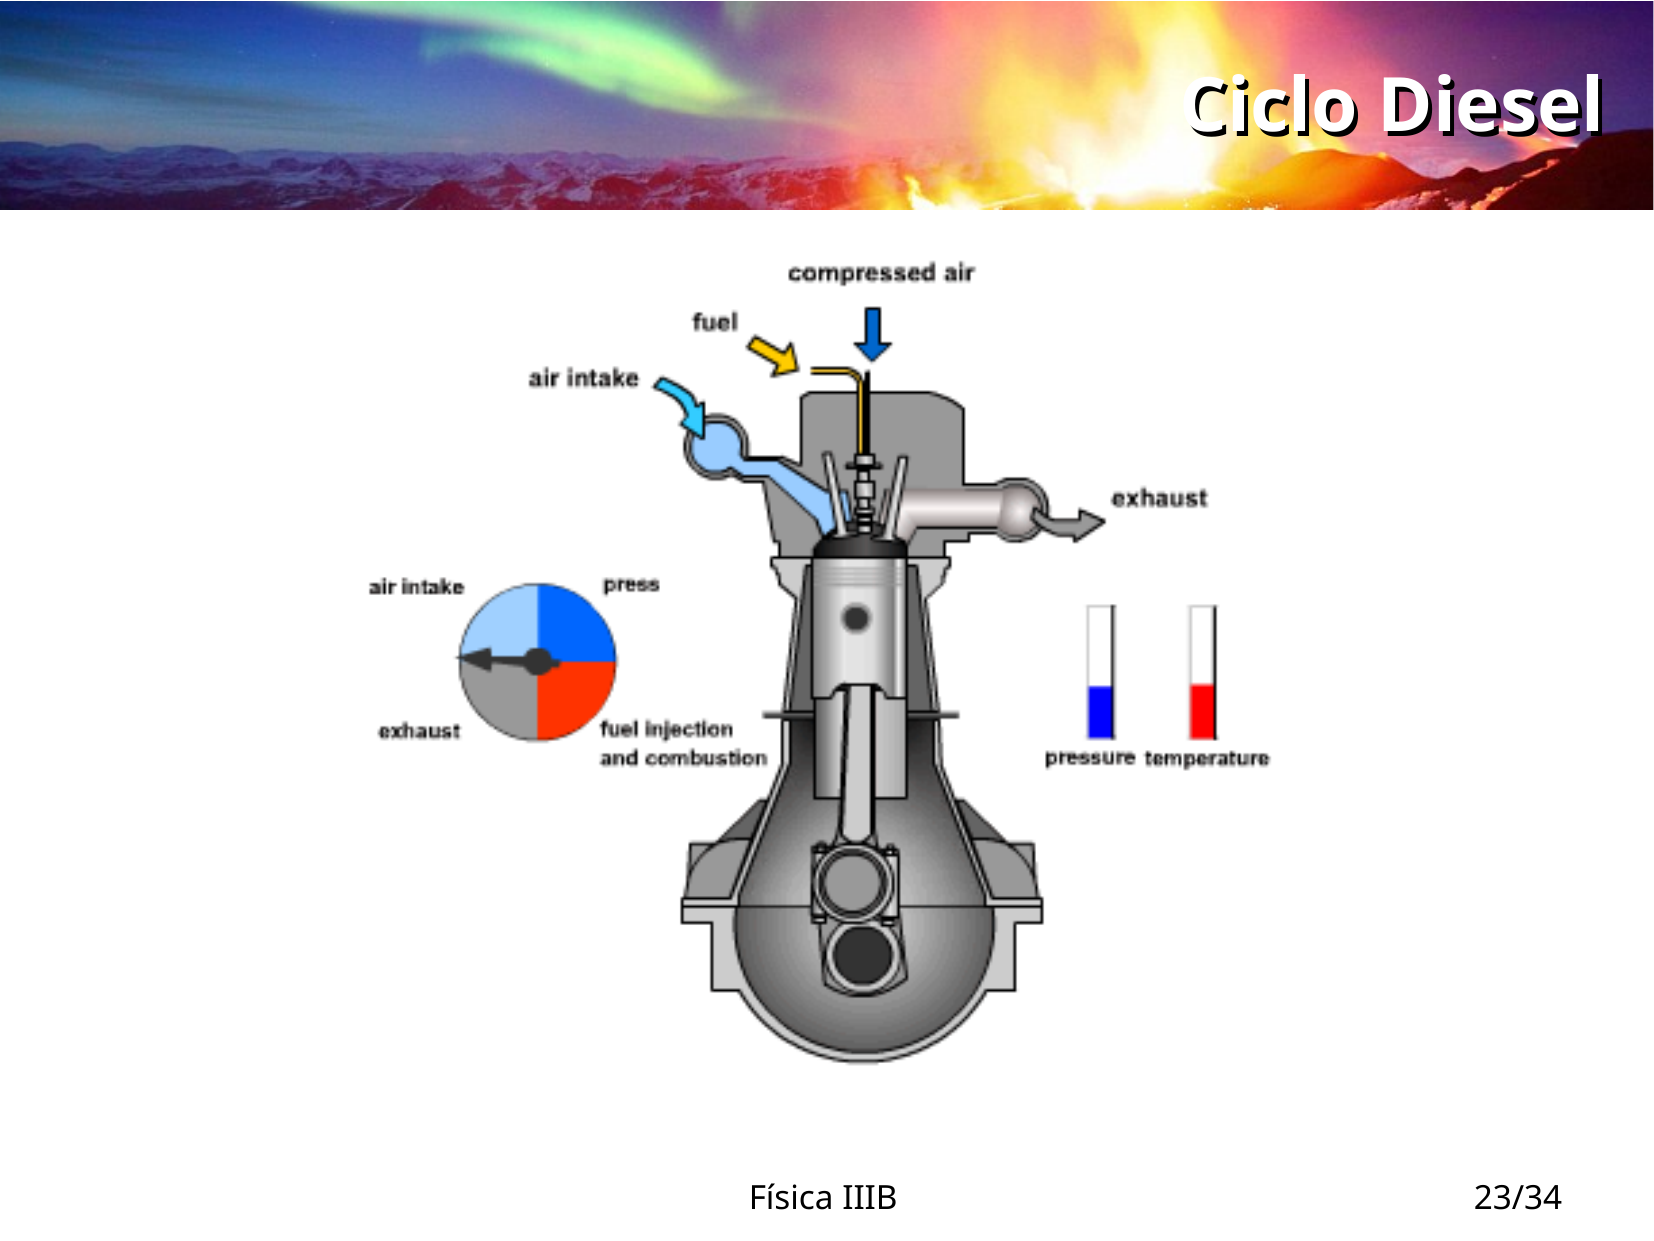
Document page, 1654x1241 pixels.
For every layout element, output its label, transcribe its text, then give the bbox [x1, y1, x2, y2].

picture [284, 254, 1366, 1156]
title Ciclo Diesel [45, 15, 1606, 191]
picture [0, 1, 1654, 210]
